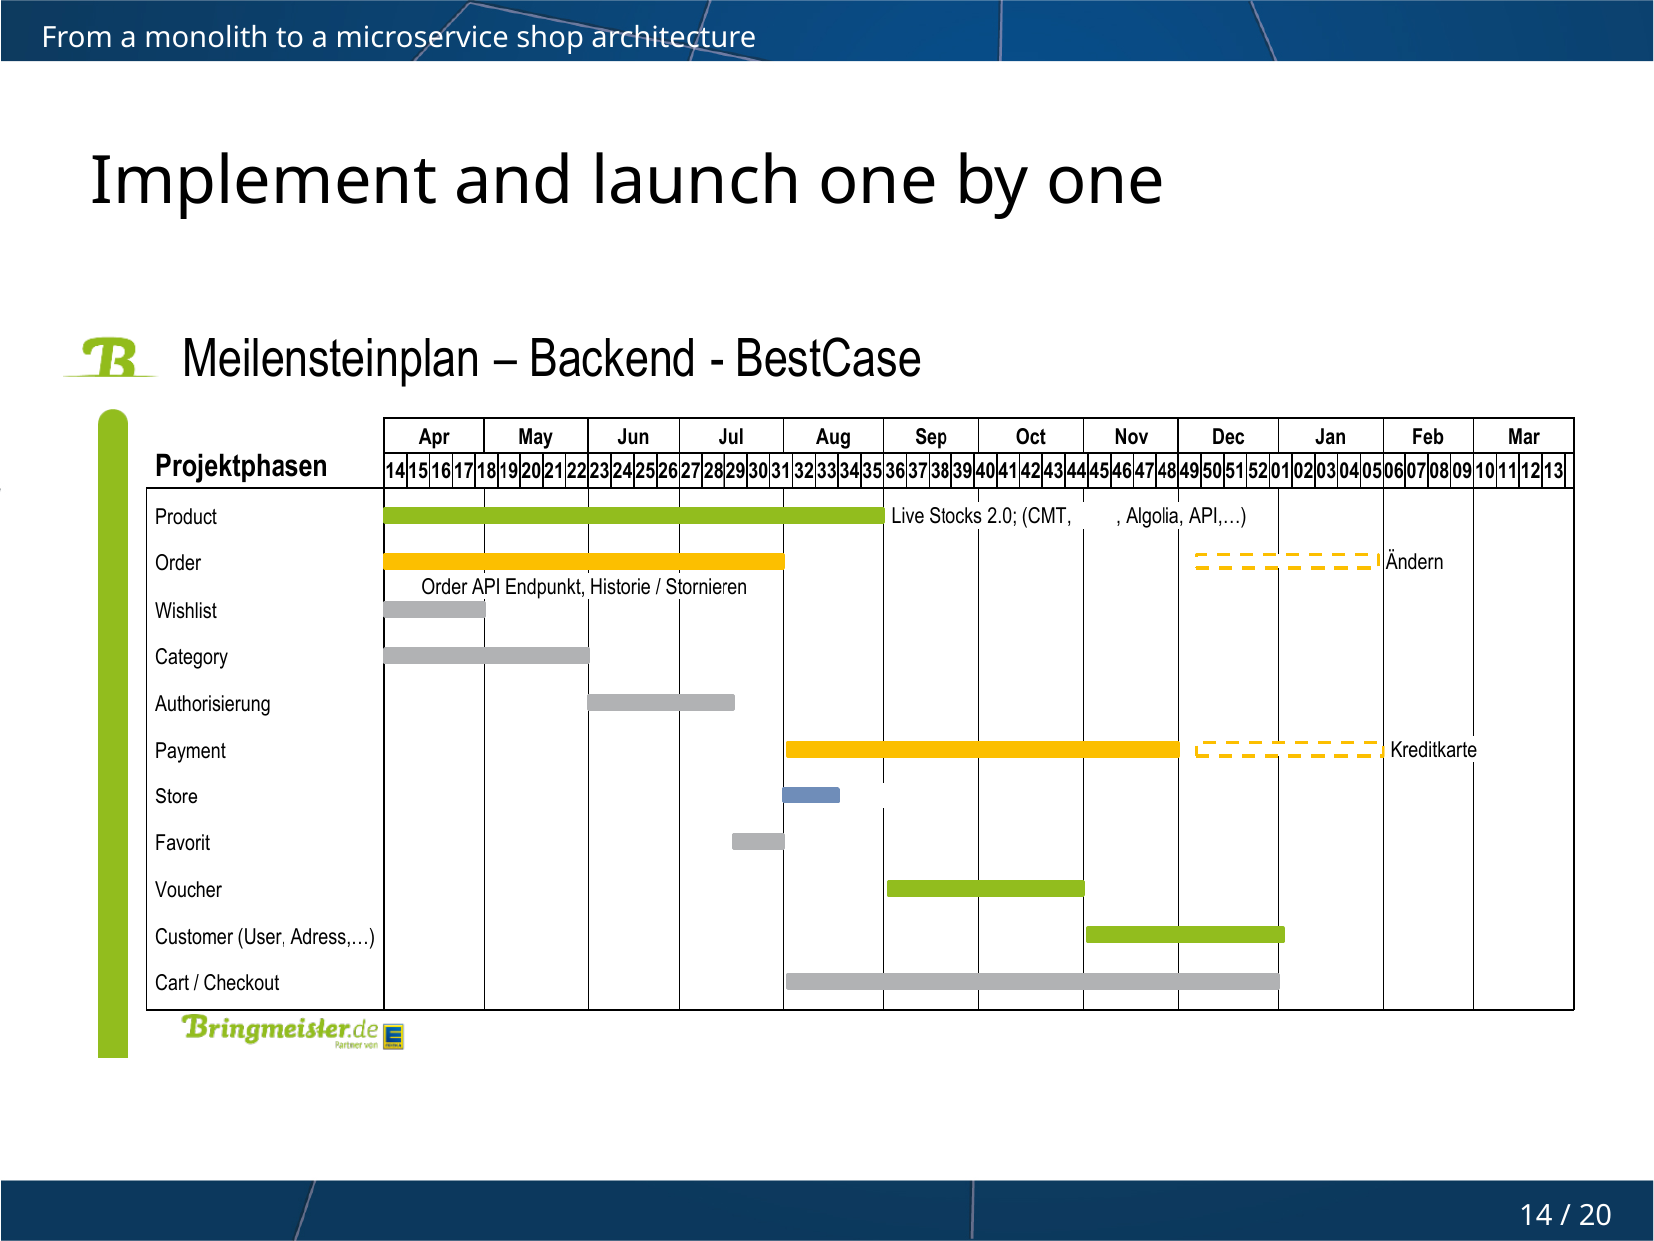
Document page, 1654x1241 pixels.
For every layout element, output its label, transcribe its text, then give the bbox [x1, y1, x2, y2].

title Implement and launch one by one [31, 61, 1538, 295]
picture [0, 0, 1654, 1241]
